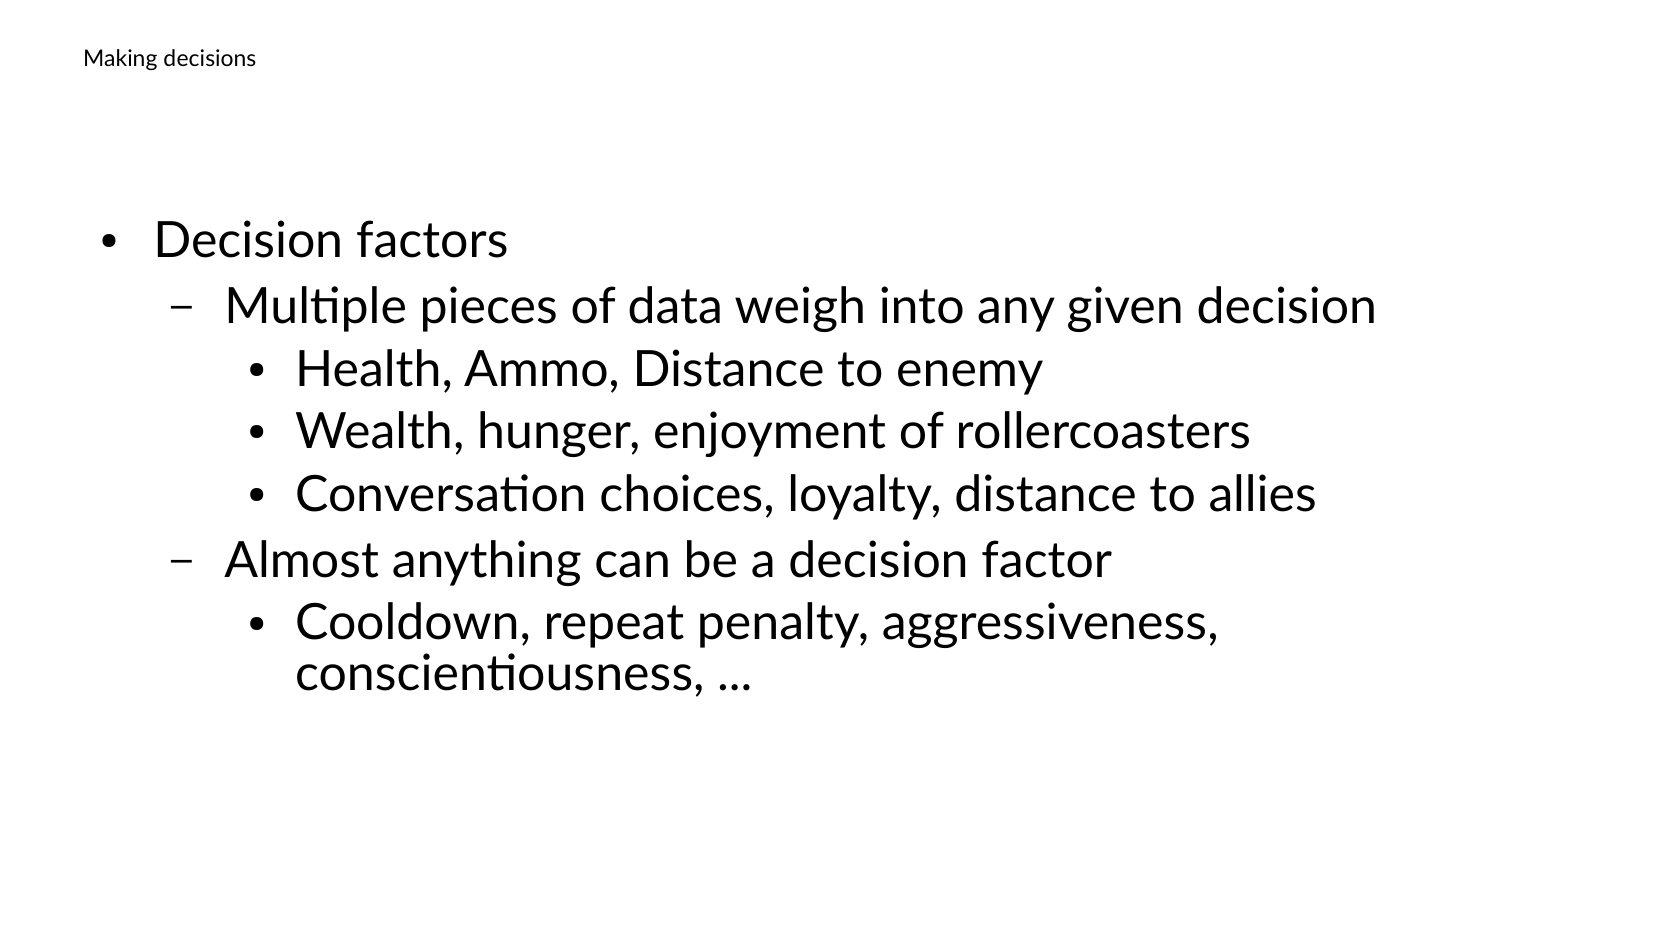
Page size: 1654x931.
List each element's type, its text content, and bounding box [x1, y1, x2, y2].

title Making decisions [83, 0, 1571, 119]
list Decision factors Multiple pieces of data weigh into any given decision Health, Ammo, Distance to enemy Wealth, hunger, enjoyment of rollercoasters Conversation choices, loyalty, distance to allies Almost anything can be a decision factor Cooldown, repeat penalty, aggressiveness, conscientiousness, ... [82, 217, 1571, 839]
